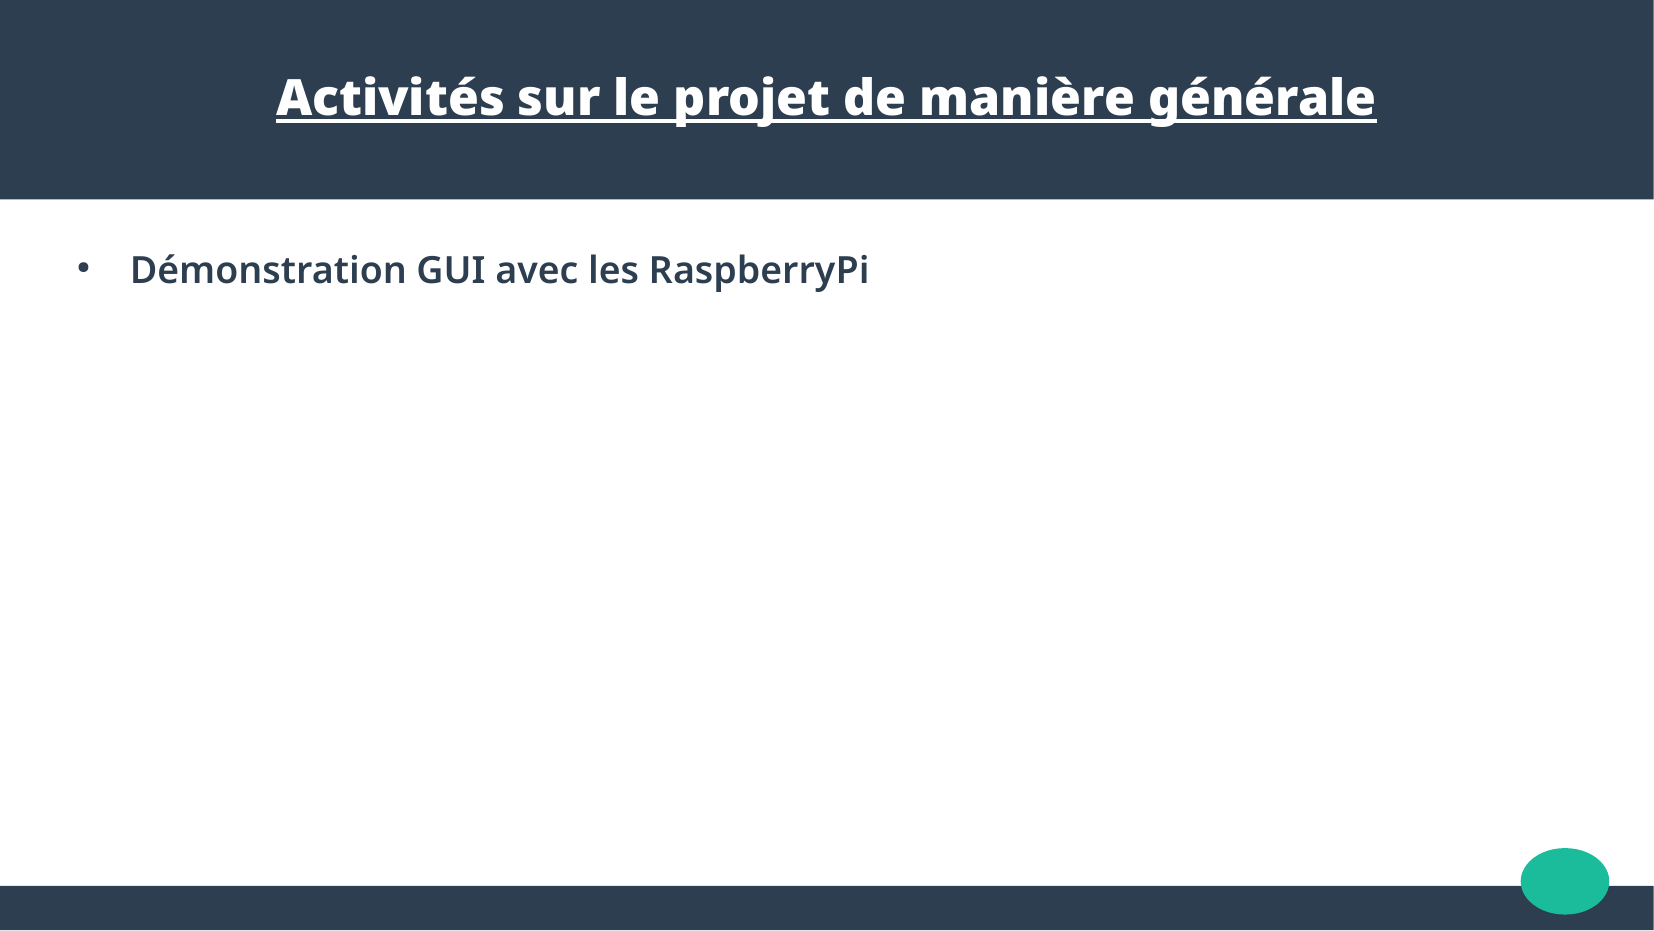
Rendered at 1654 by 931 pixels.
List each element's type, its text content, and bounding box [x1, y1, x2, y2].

title Activités sur le projet de manière générale [59, 37, 1595, 155]
list Démonstration GUI avec les RaspberryPi [59, 243, 1595, 864]
